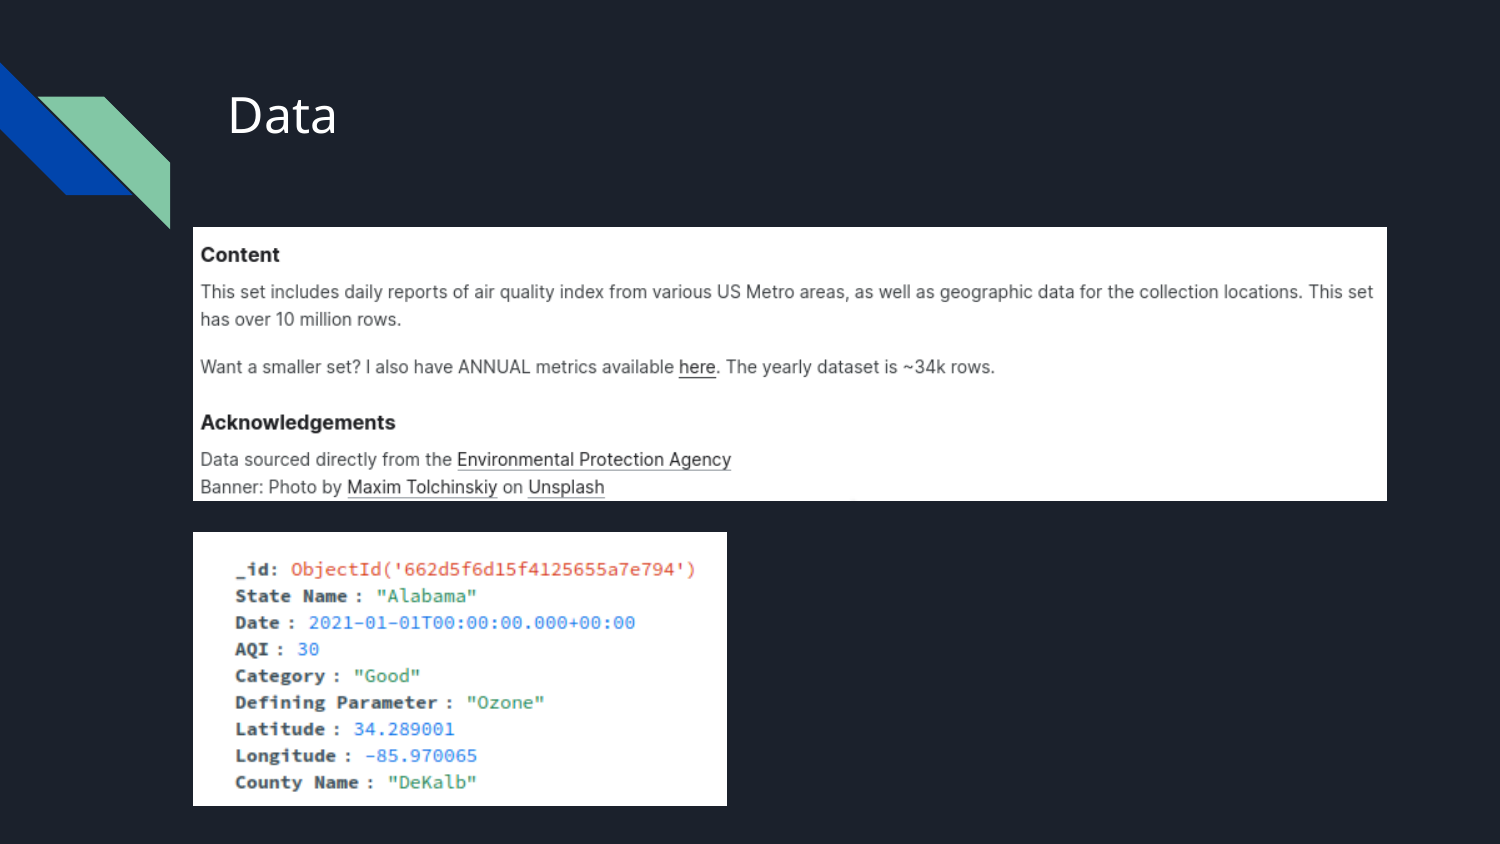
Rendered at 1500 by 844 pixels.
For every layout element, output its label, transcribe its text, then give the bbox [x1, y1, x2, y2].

picture [193, 532, 727, 806]
picture [193, 227, 1387, 501]
title Data [212, 64, 1368, 215]
